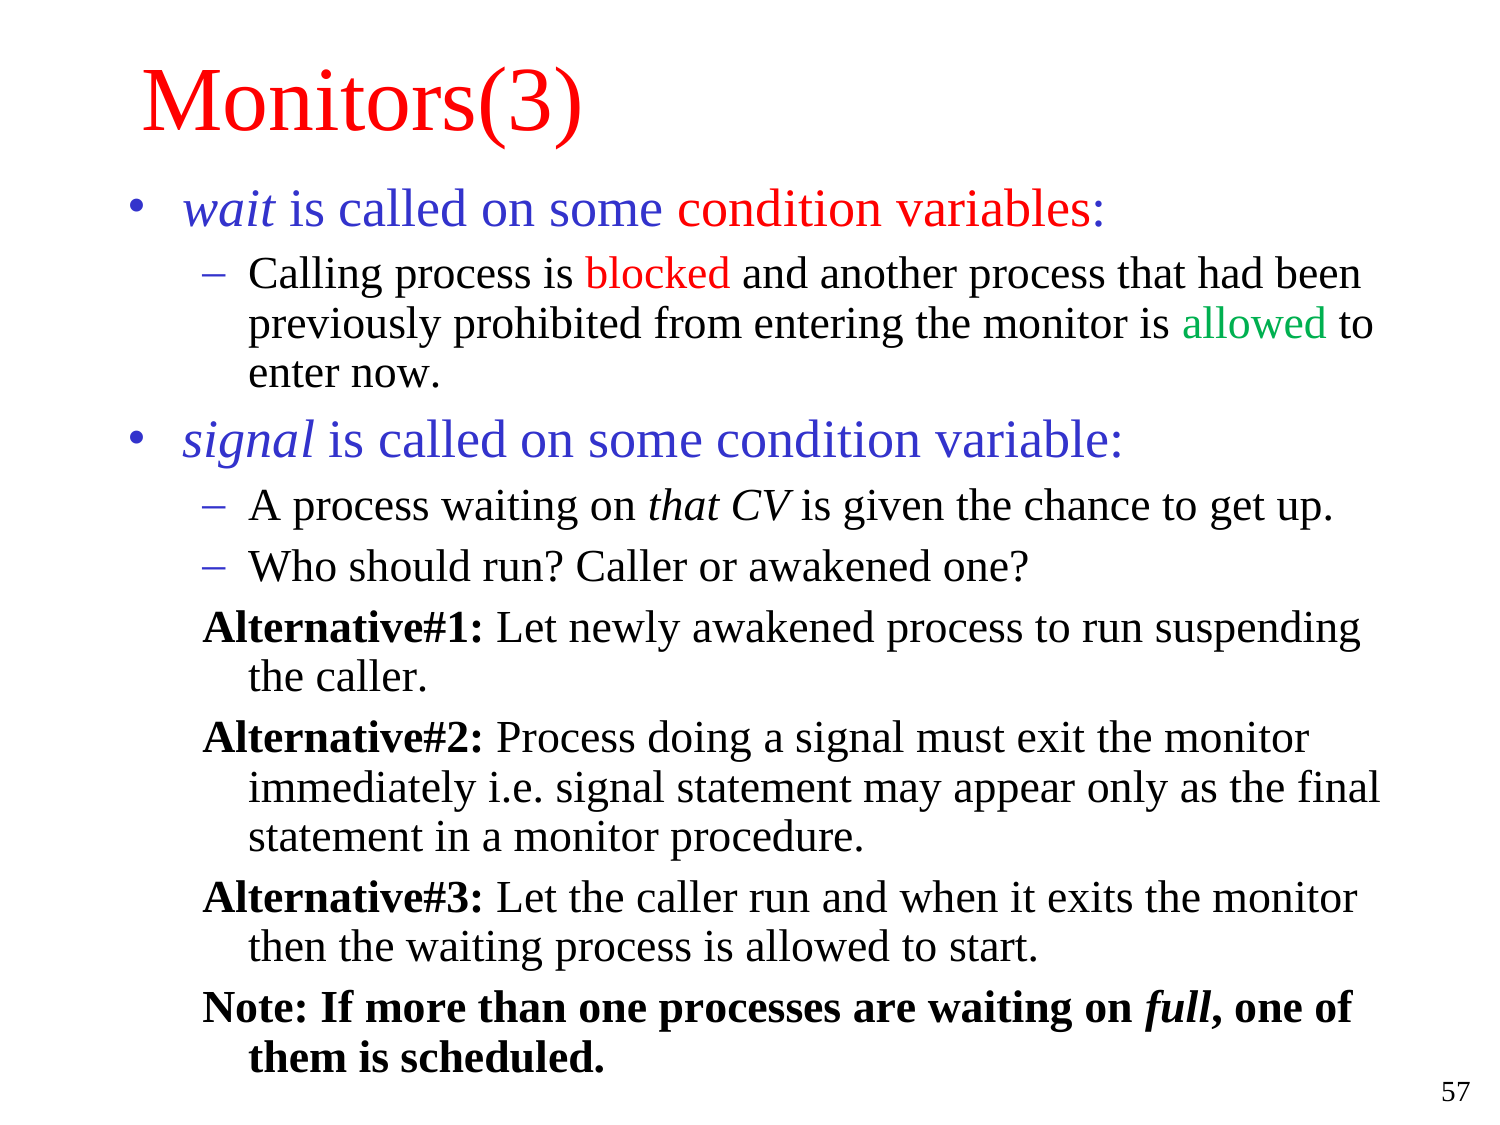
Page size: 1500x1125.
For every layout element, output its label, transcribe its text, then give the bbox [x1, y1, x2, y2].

text_box wait is called on some condition variables: Calling process is blocked and another process that had been previously prohibited from entering the monitor is allowed to enter now. signal is called on some condition variable: A process waiting on that CV is given the chance to get up. Who should run? Caller or awakened one? Alternative#1: Let newly awakened process to run suspending the caller. Alternative#2: Process doing a signal must exit the monitor immediately i.e. signal statement may appear only as the final statement in a monitor procedure. Alternative#3: Let the caller run and when it exits the monitor then the waiting process is allowed to start. Note: If more than one processes are waiting on full, one of them is scheduled. [112, 171, 1443, 1065]
text_box Monitors(3) [126, 0, 1402, 171]
text_box <number> [1404, 1064, 1486, 1125]
